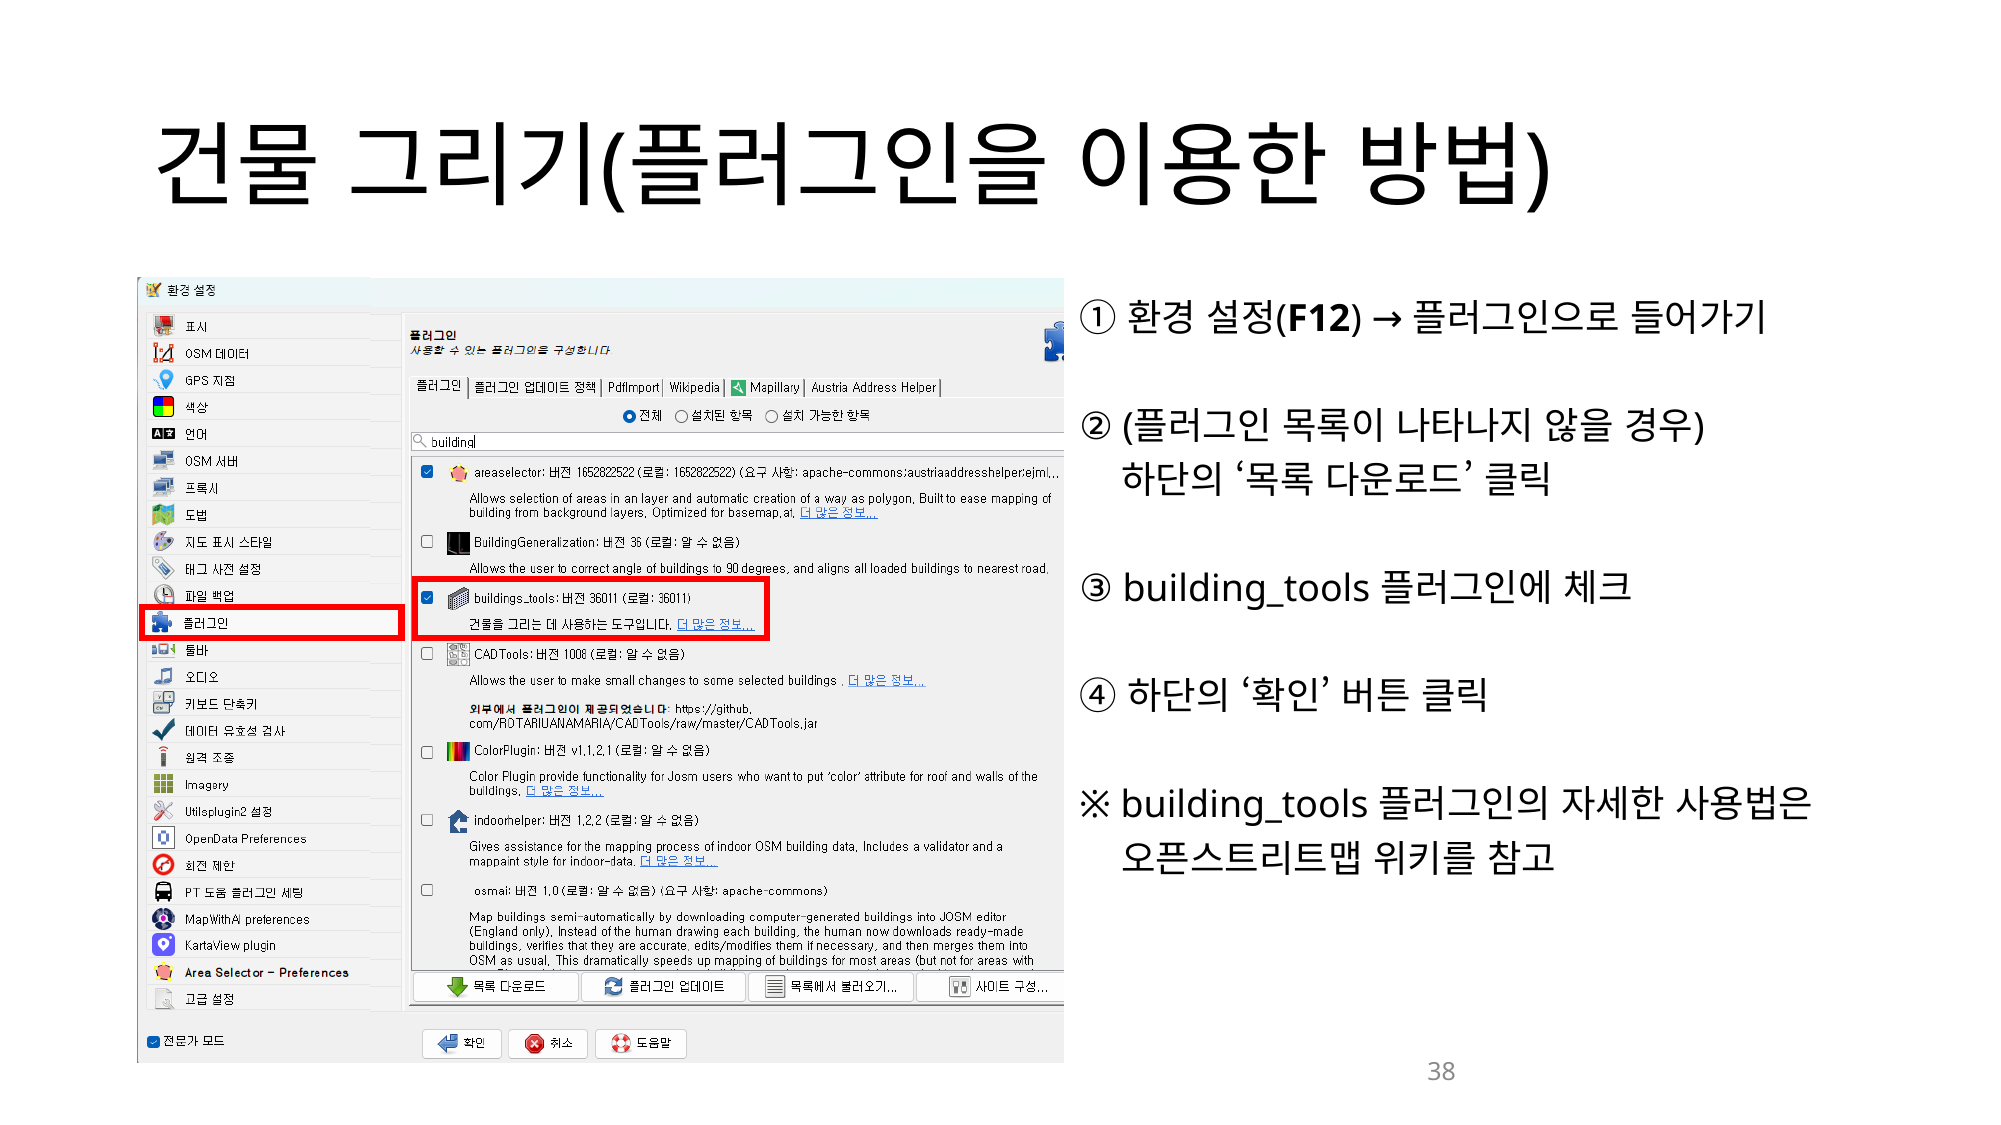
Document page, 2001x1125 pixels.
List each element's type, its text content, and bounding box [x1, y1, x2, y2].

picture [137, 277, 1064, 1063]
text_box ① 환경 설정(F12) → 플러그인으로 들어가기 ② (플러그인 목록이 나타나지 않을 경우) 하단의 ‘목록 다운로드’ 클릭 ③ building_tools 플러그인에 체크 ④ 하단의 ‘확인’ 버튼 클릭 ※ building_tools 플러그인의 자세한 사용법은 오픈스트리트맵 위키를 참고 [1079, 277, 1887, 891]
title 건물 그리기(플러그인을 이용한 방법) [137, 59, 1863, 278]
text_box <숫자> [1412, 1042, 1863, 1103]
